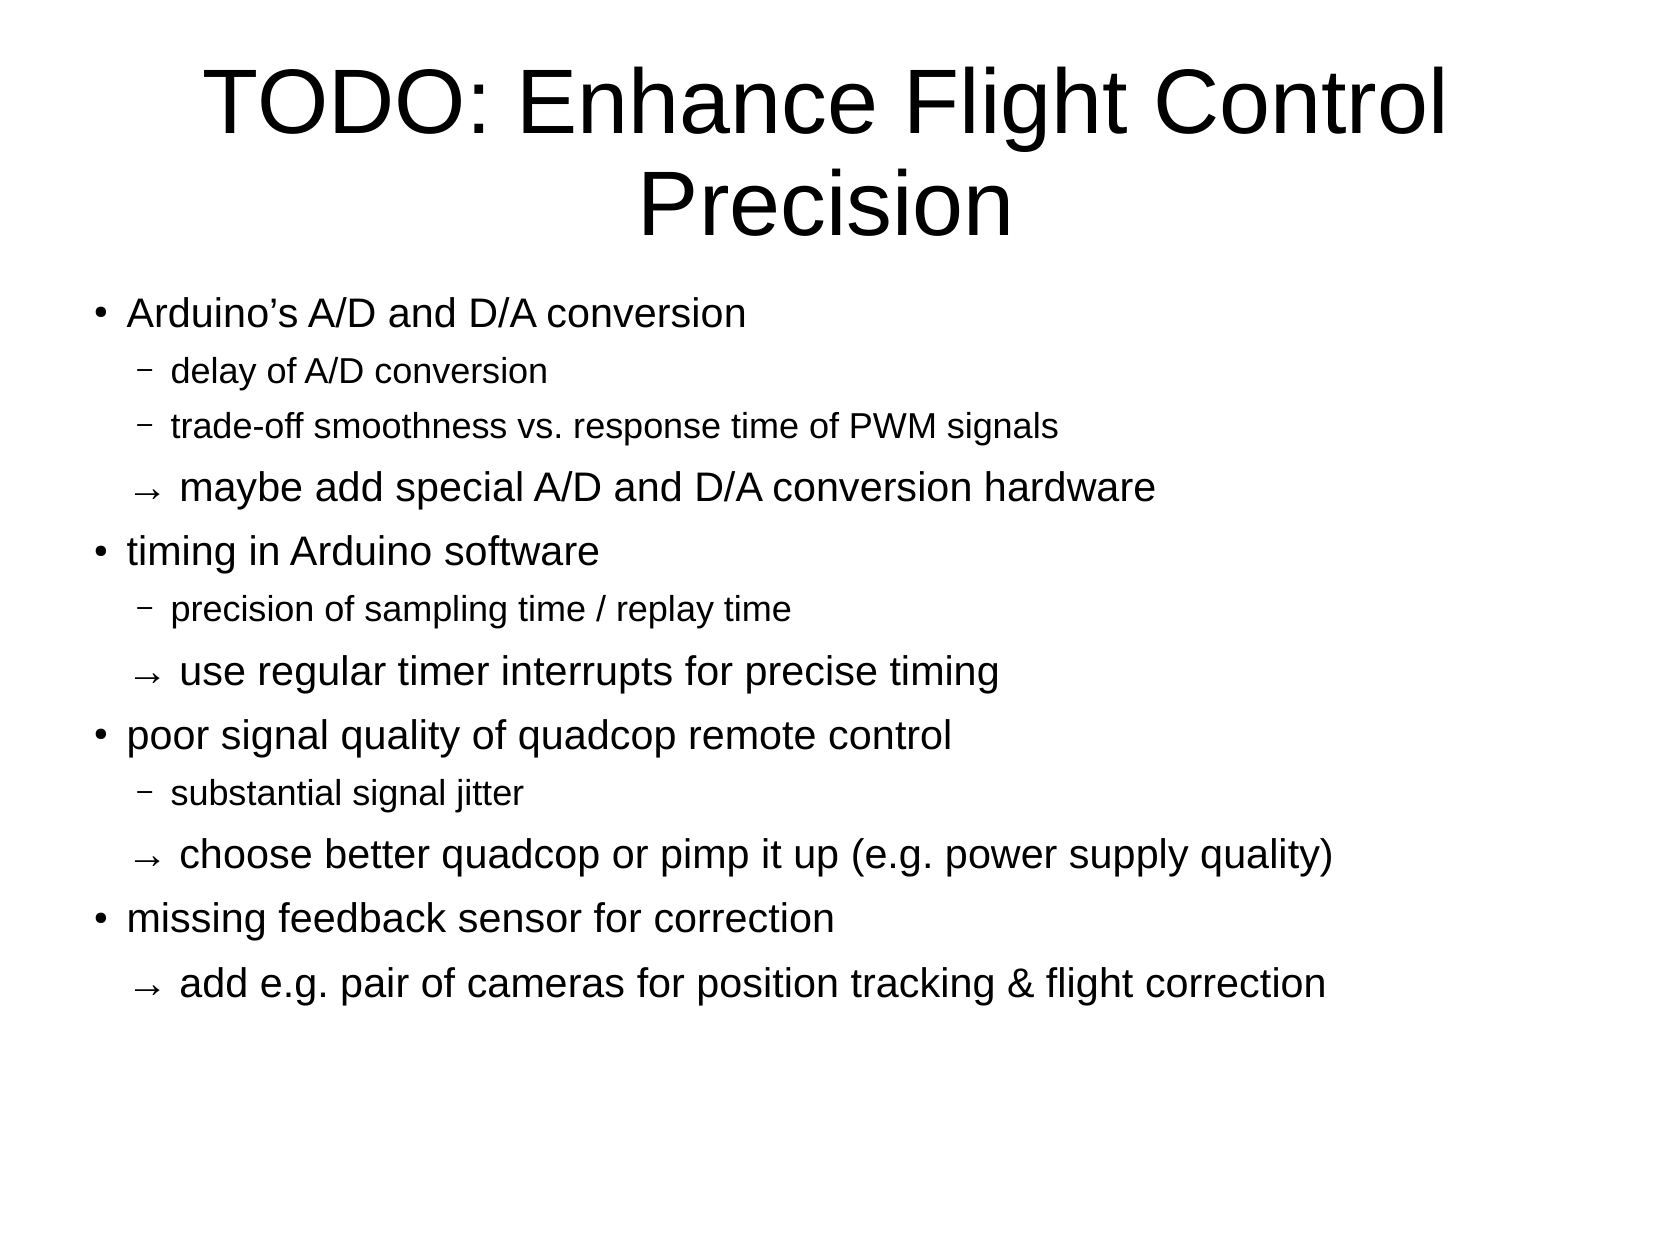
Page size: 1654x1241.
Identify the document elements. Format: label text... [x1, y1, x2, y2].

list Arduino’s A/D and D/A conversion delay of A/D conversion trade-off smoothness vs. response time of PWM signals → maybe add special A/D and D/A conversion hardware timing in Arduino software precision of sampling time / replay time → use regular timer interrupts for precise timing poor signal quality of quadcop remote control substantial signal jitter → choose better quadcop or pimp it up (e.g. power supply quality) missing feedback sensor for correction → add e.g. pair of cameras for position tracking & flight correction [82, 290, 1571, 1010]
title TODO: Enhance Flight Control Precision [82, 49, 1571, 257]
